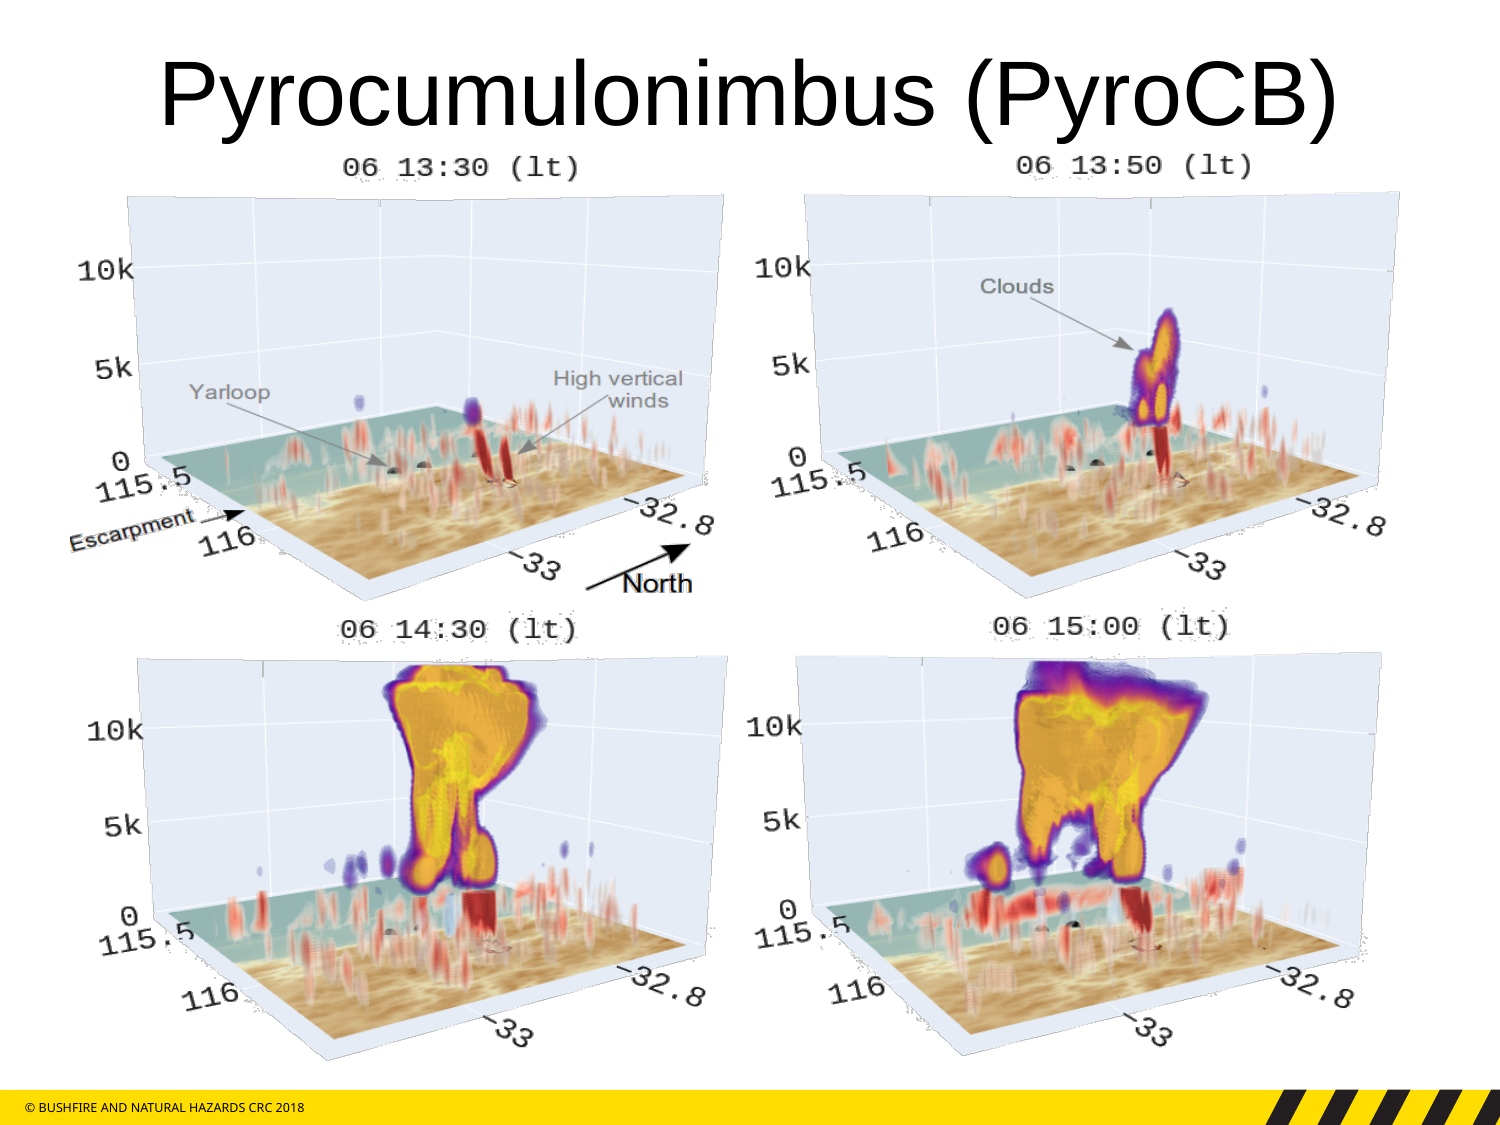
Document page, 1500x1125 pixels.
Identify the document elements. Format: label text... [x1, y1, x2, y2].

title Pyrocumulonimbus (PyroCB) [82, 23, 1418, 154]
picture [70, 101, 1418, 1081]
